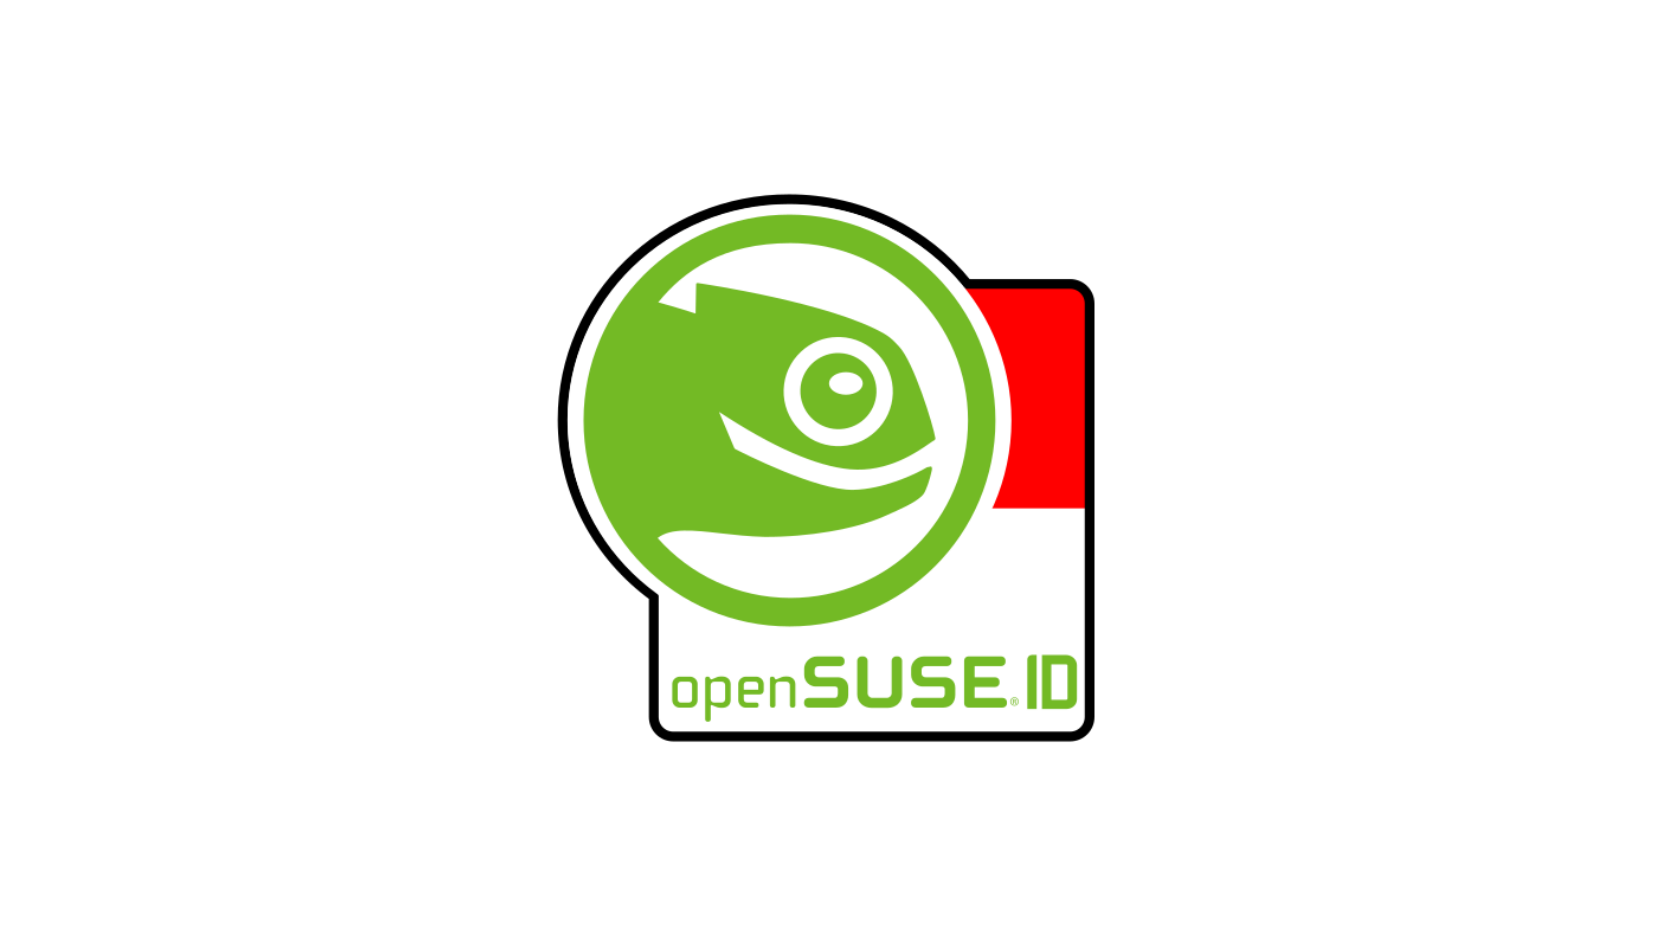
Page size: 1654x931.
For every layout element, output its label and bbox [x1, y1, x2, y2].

picture [531, 169, 1123, 761]
